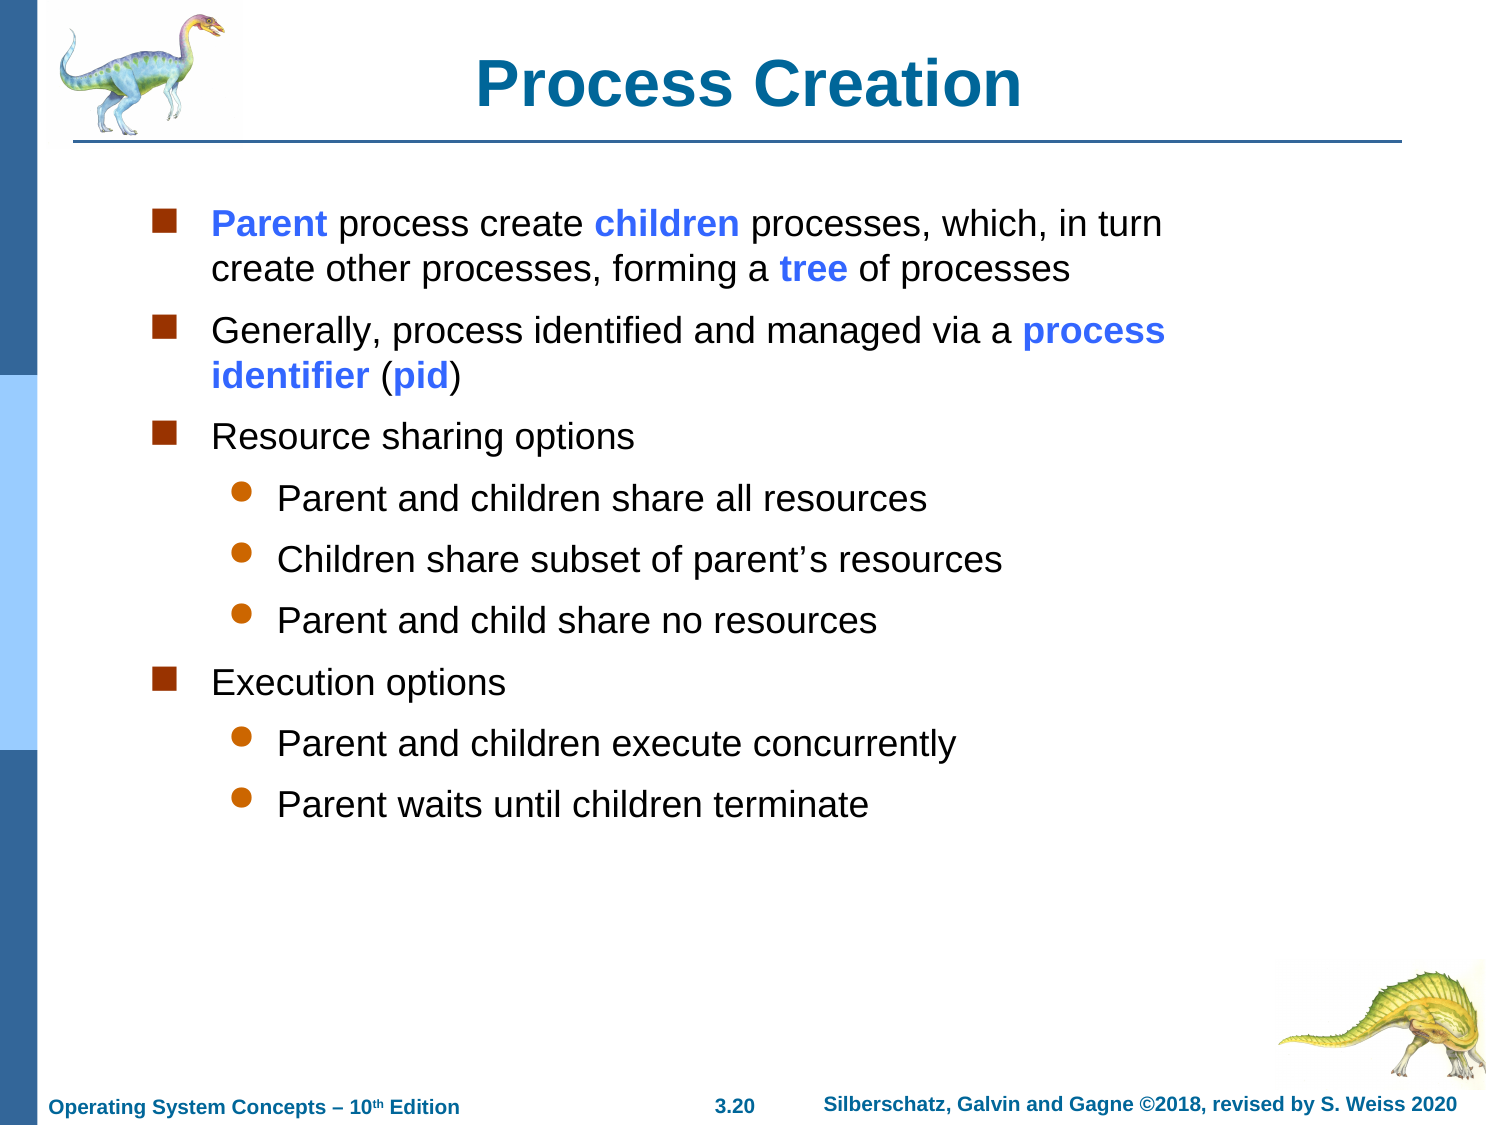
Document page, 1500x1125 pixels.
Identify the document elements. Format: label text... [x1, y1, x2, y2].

picture [1275, 959, 1486, 1090]
list Parent process create children processes, which, in turn create other processes, forming a tree of processes Generally, process identified and managed via a process identifier (pid) Resource sharing options Parent and children share all resources Children share subset of parent’s resources Parent and child share no resources Execution options Parent and children execute concurrently Parent waits until children terminate [140, 191, 1276, 1025]
title Process Creation [75, 32, 1426, 128]
picture [46, 0, 243, 149]
picture [1140, 1096, 1148, 1101]
